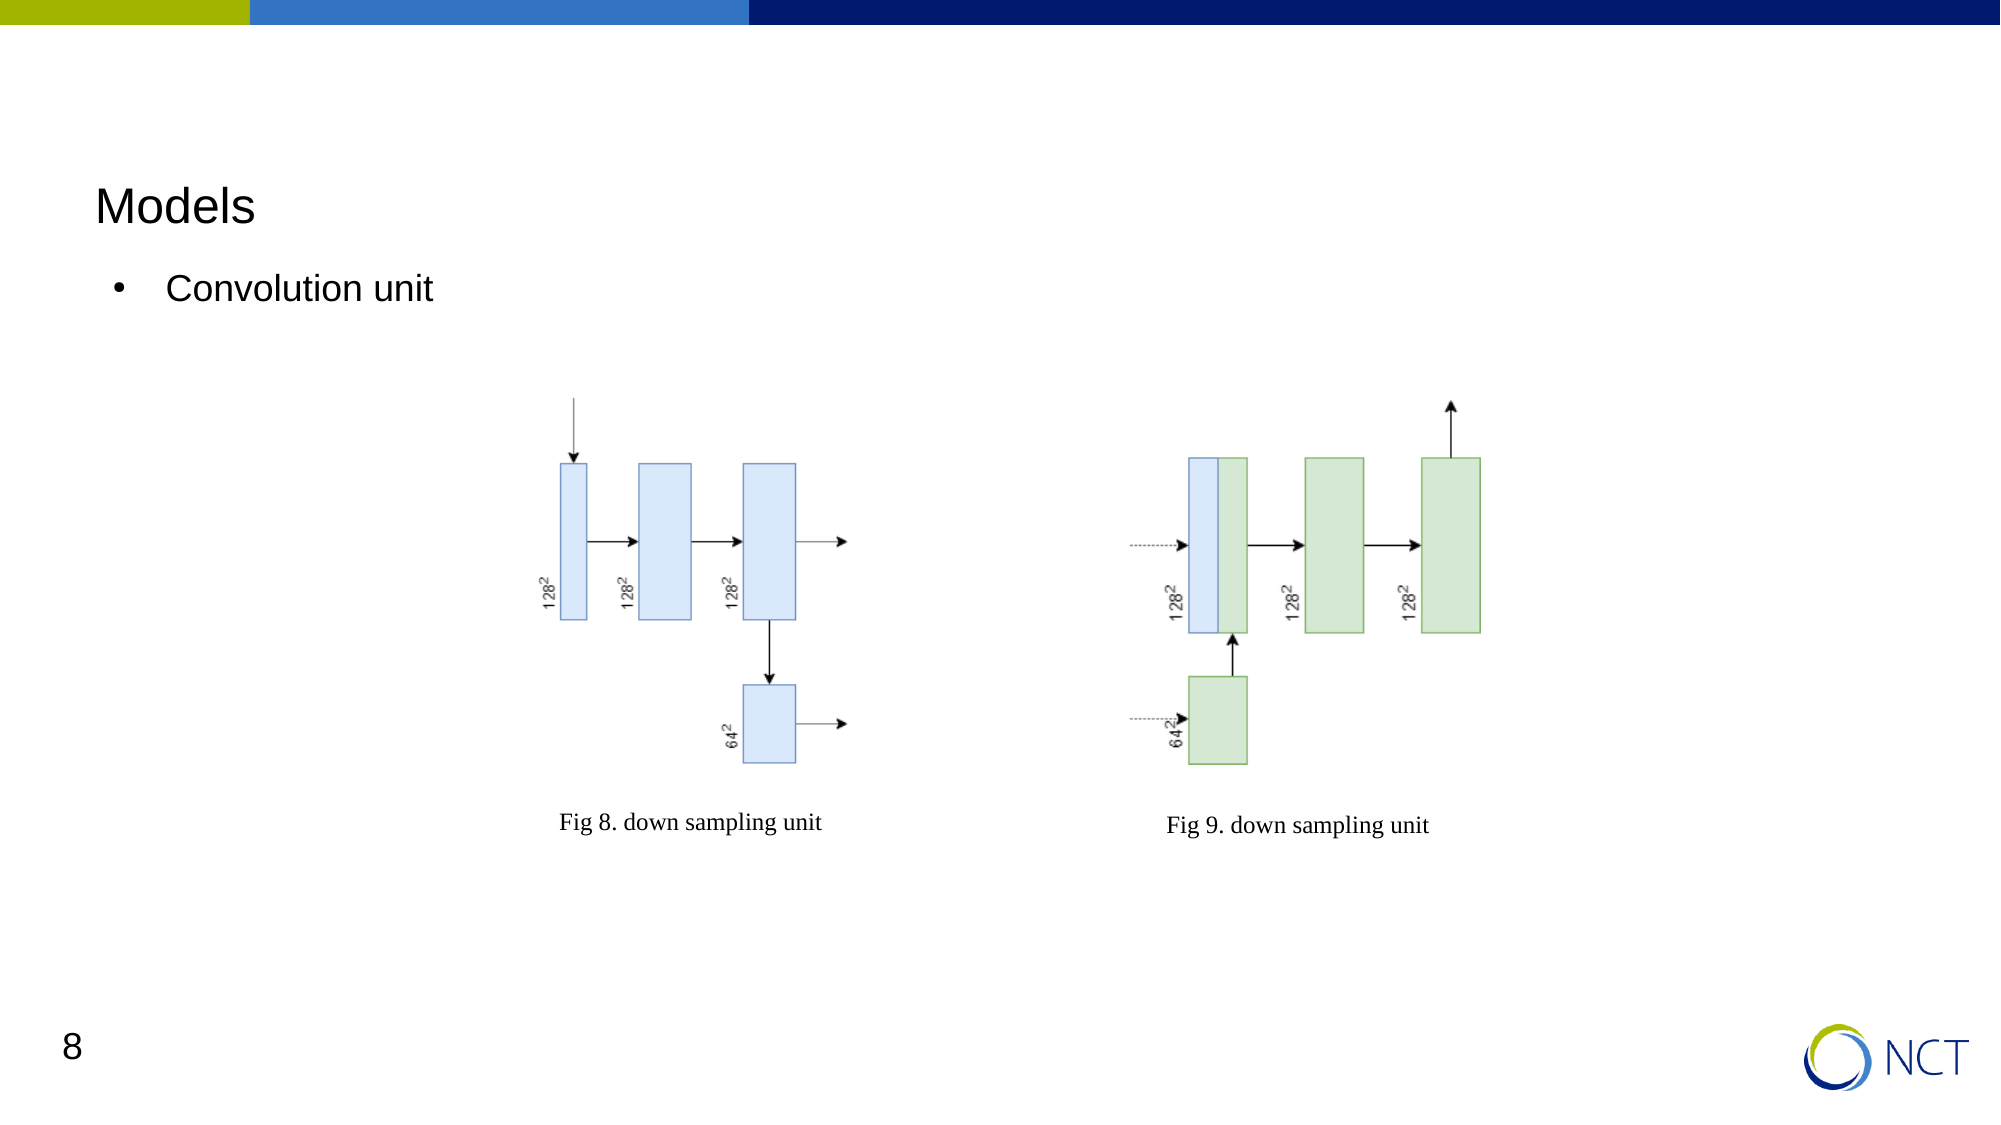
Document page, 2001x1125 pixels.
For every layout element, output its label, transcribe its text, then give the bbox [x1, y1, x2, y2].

picture [534, 389, 859, 766]
picture [1804, 1024, 1969, 1091]
text_box Fig 8. down sampling unit [544, 801, 843, 847]
list Convolution unit [94, 267, 461, 319]
title Models [94, 112, 1886, 300]
picture [1120, 389, 1481, 766]
text_box Fig 9. down sampling unit [1125, 800, 1471, 850]
